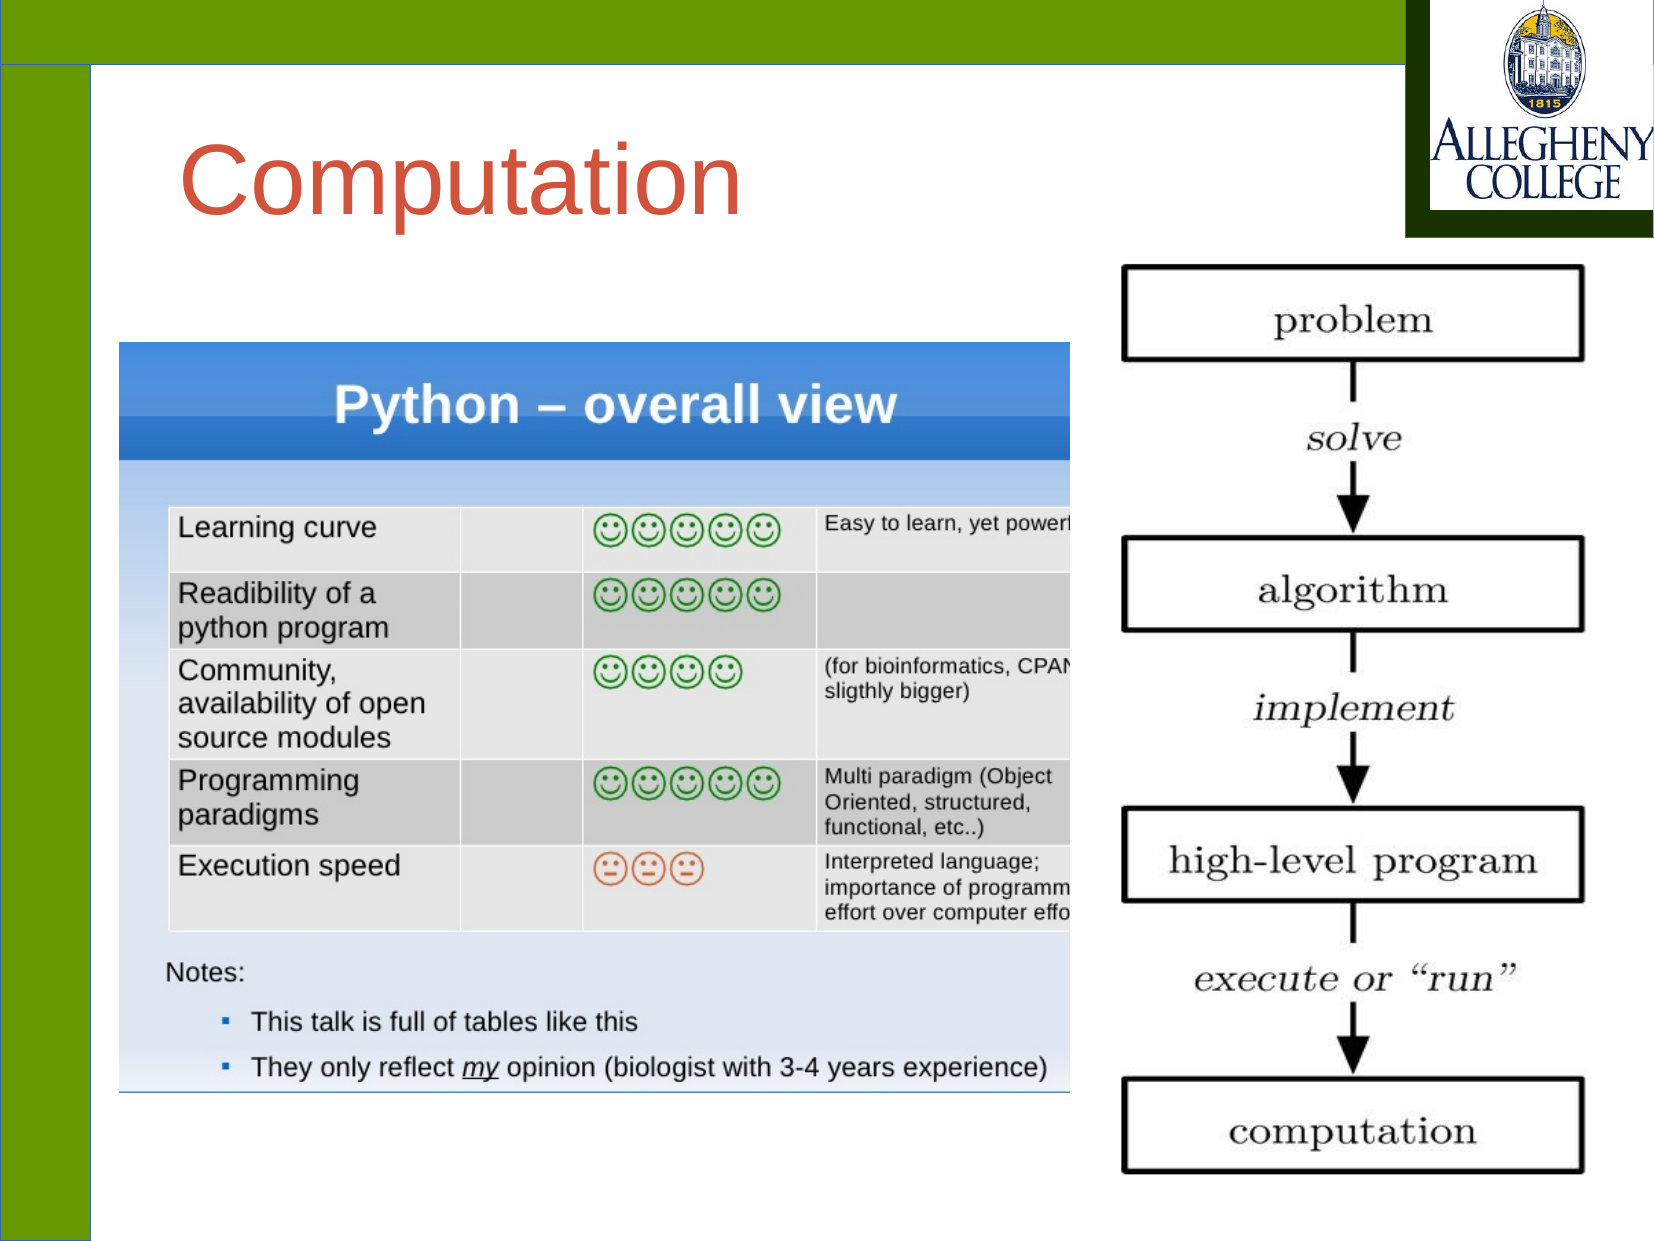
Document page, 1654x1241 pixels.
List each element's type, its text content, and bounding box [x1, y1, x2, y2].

text_box [1514, 210, 1654, 238]
picture [1430, 0, 1654, 210]
text_box [0, 0, 1430, 1241]
text_box Computation [163, 93, 1514, 256]
picture [119, 255, 1619, 1189]
